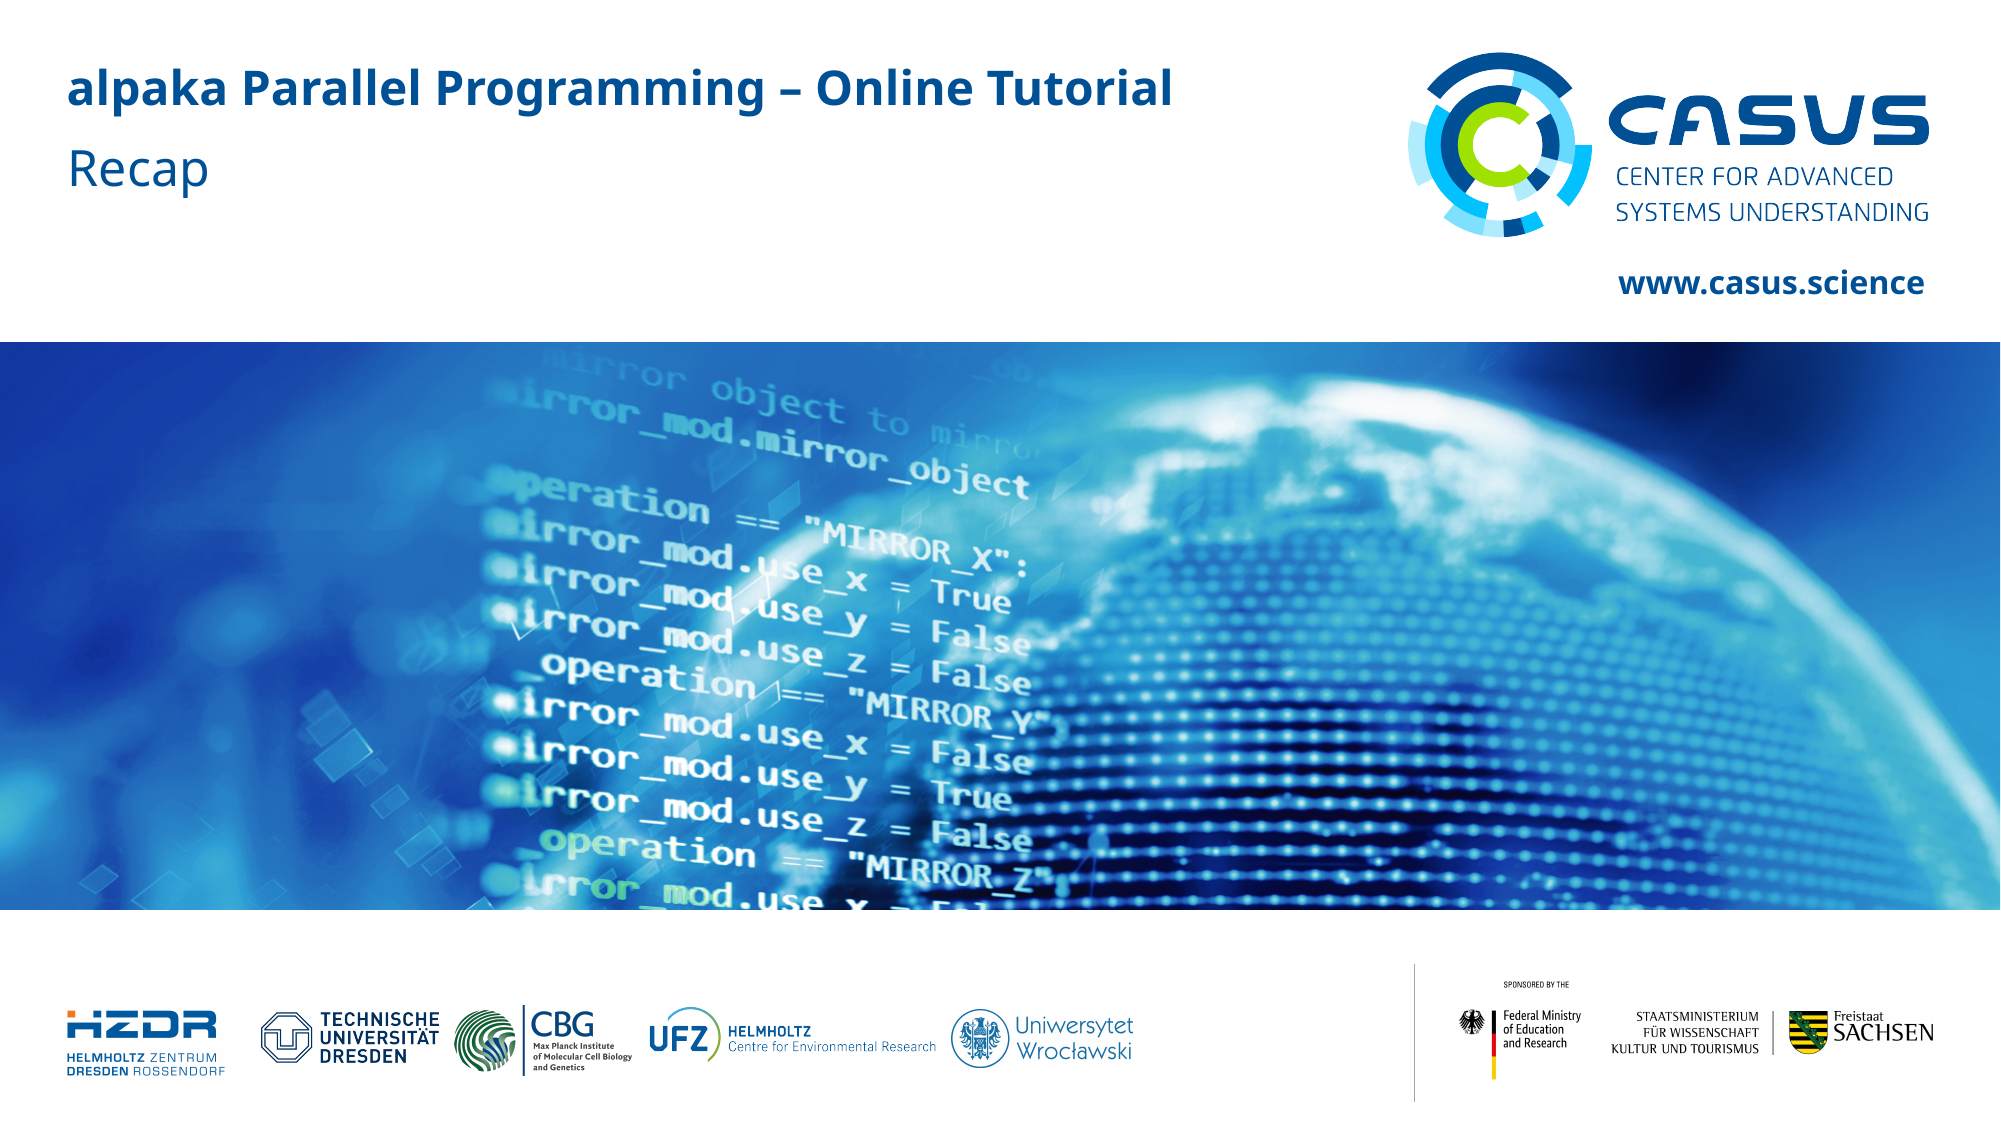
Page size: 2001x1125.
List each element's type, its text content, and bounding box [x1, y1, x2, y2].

picture [54, 997, 238, 1089]
subtitle Recap [67, 132, 1390, 202]
picture [1611, 1011, 1933, 1055]
picture [454, 982, 1133, 1084]
picture [1408, 52, 1929, 238]
picture [0, 342, 2001, 910]
title alpaka Parallel Programming – Online Tutorial [66, 53, 1389, 122]
picture [261, 1012, 439, 1063]
picture [1458, 980, 1581, 1080]
